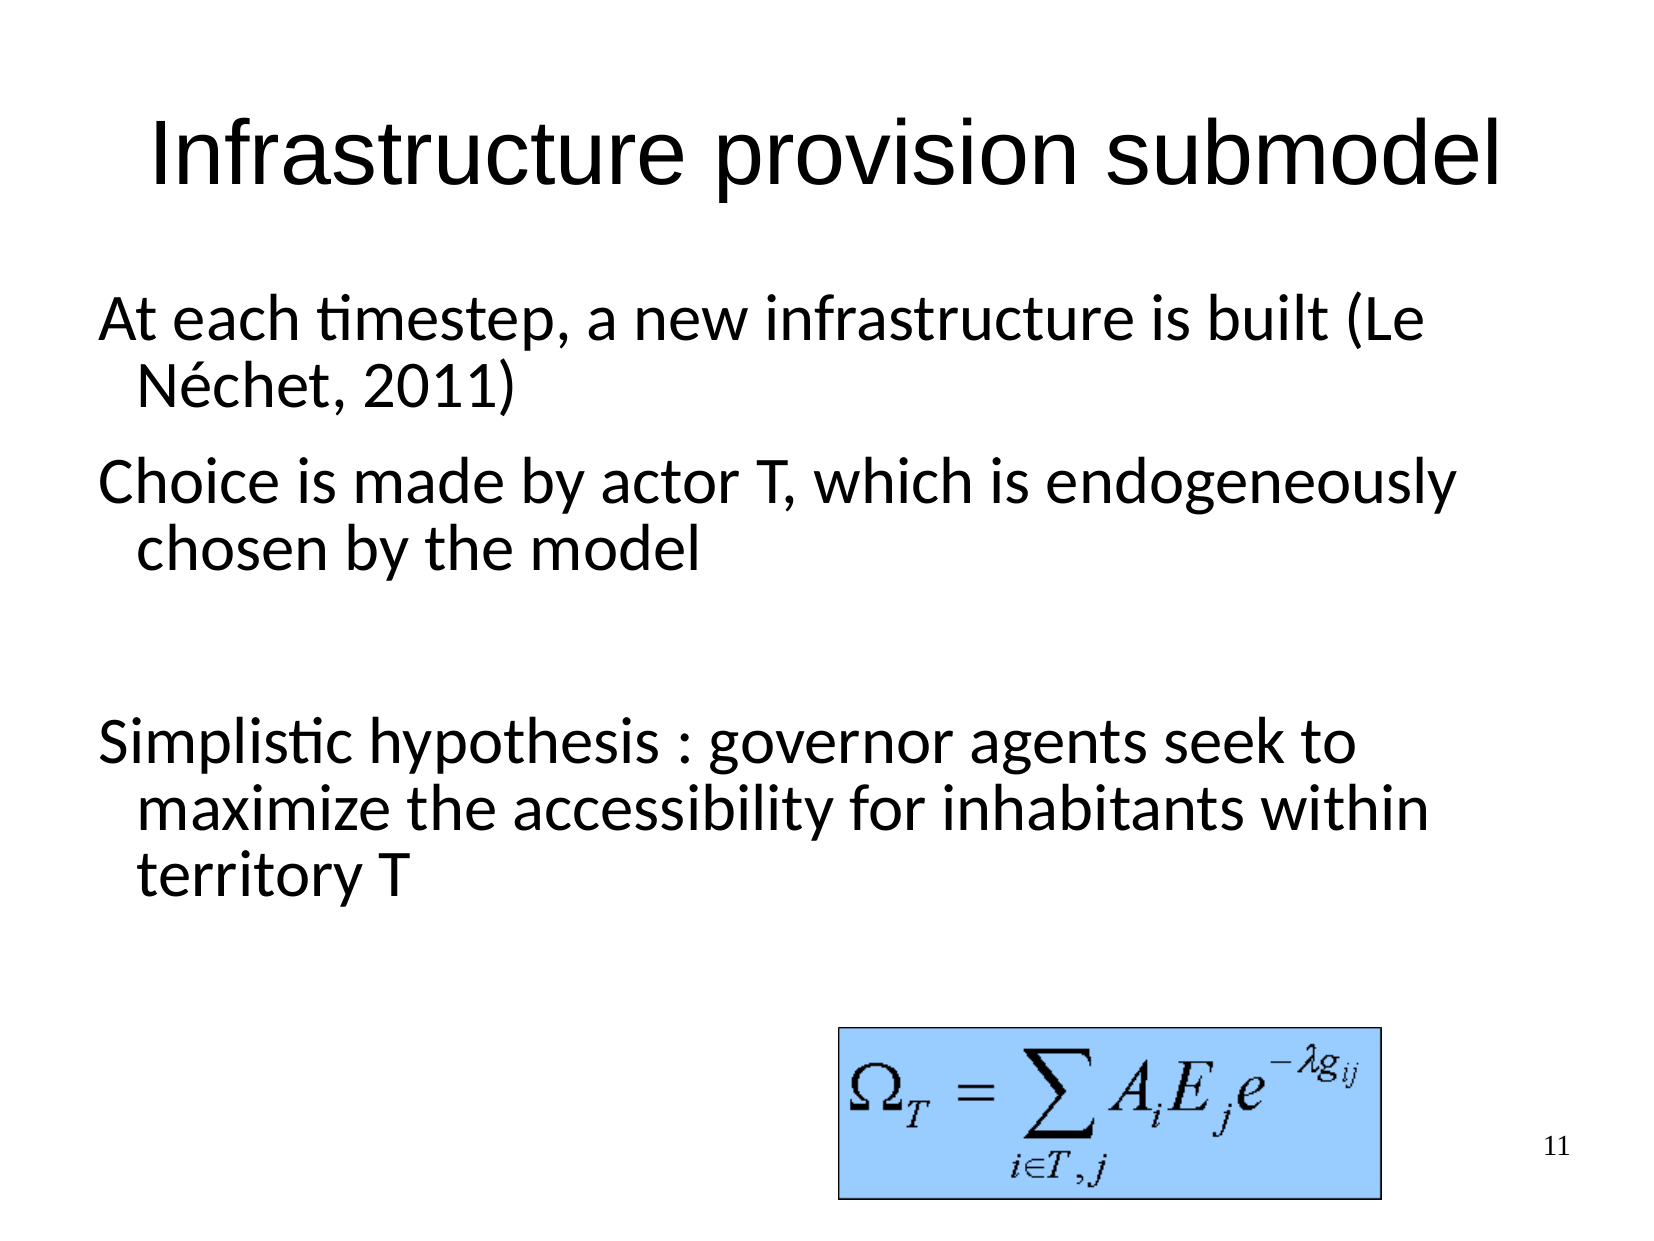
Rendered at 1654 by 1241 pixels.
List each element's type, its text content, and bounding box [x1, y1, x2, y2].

title Infrastructure provision submodel [82, 49, 1571, 257]
picture [838, 1027, 1382, 1200]
list At each timestep, a new infrastructure is built (Le Néchet, 2011) Choice is made by actor T, which is endogeneously chosen by the model Simplistic hypothesis : governor agents seek to maximize the accessibility for inhabitants within territory T [82, 290, 1538, 1010]
